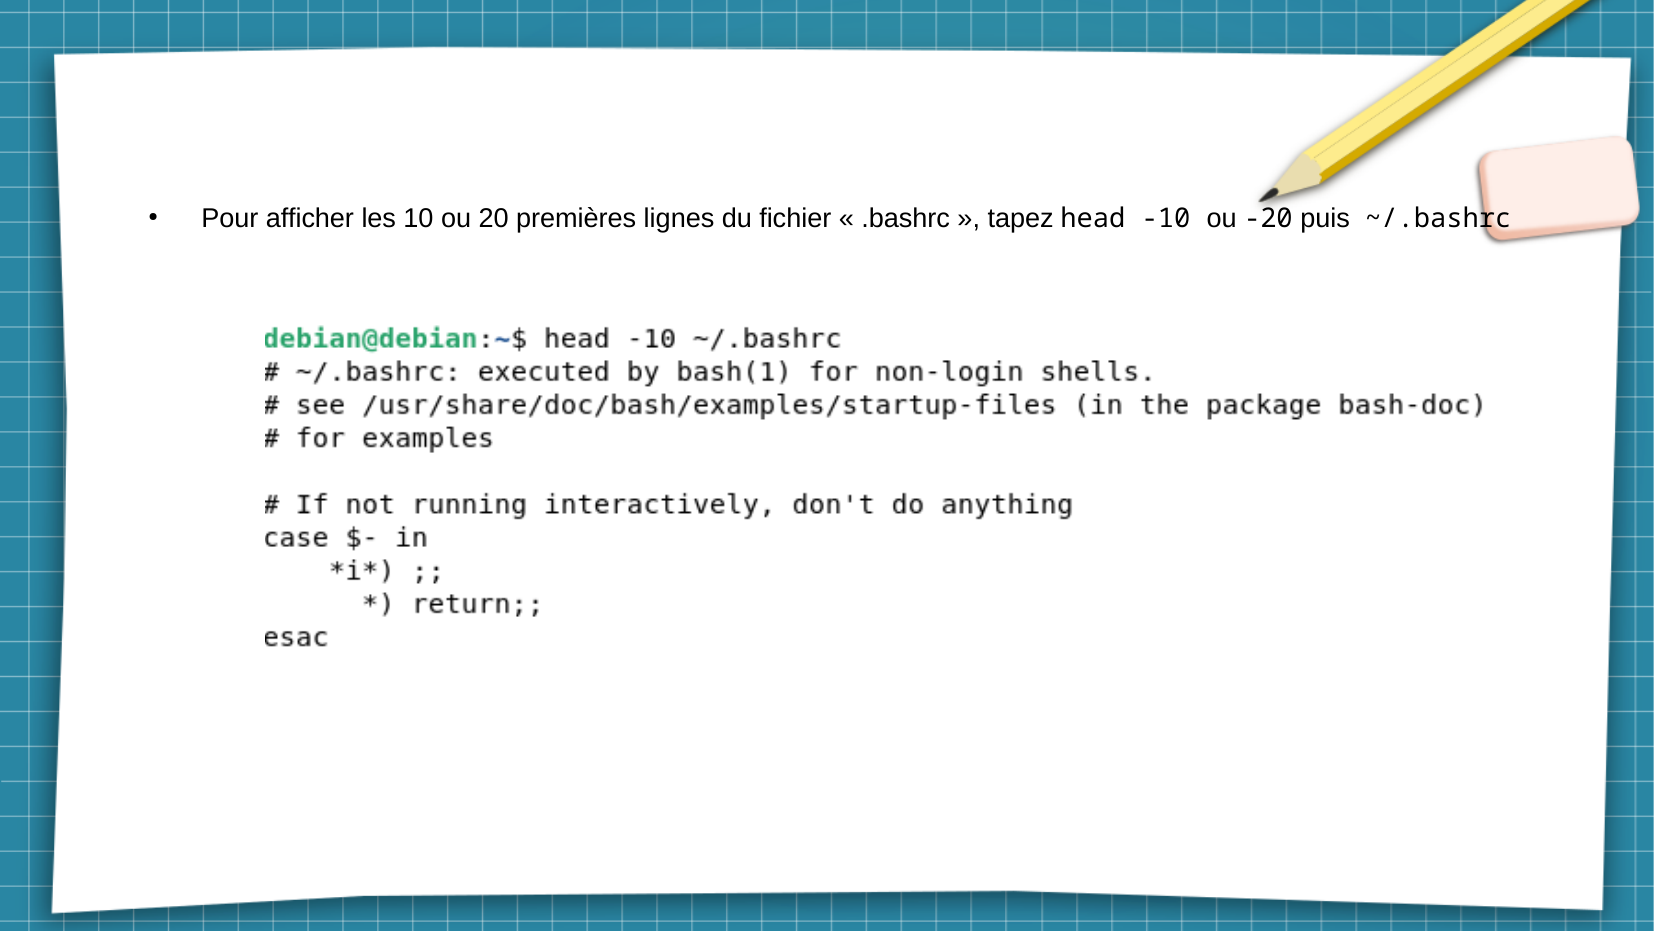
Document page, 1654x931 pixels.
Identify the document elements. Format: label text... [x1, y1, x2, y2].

title Pour afficher les 10 ou 20 premières lignes du fichier « .bashrc », tapez head -10 ou -20 puis ~/.bashrc [76, 139, 1565, 296]
picture [0, 0, 1654, 931]
